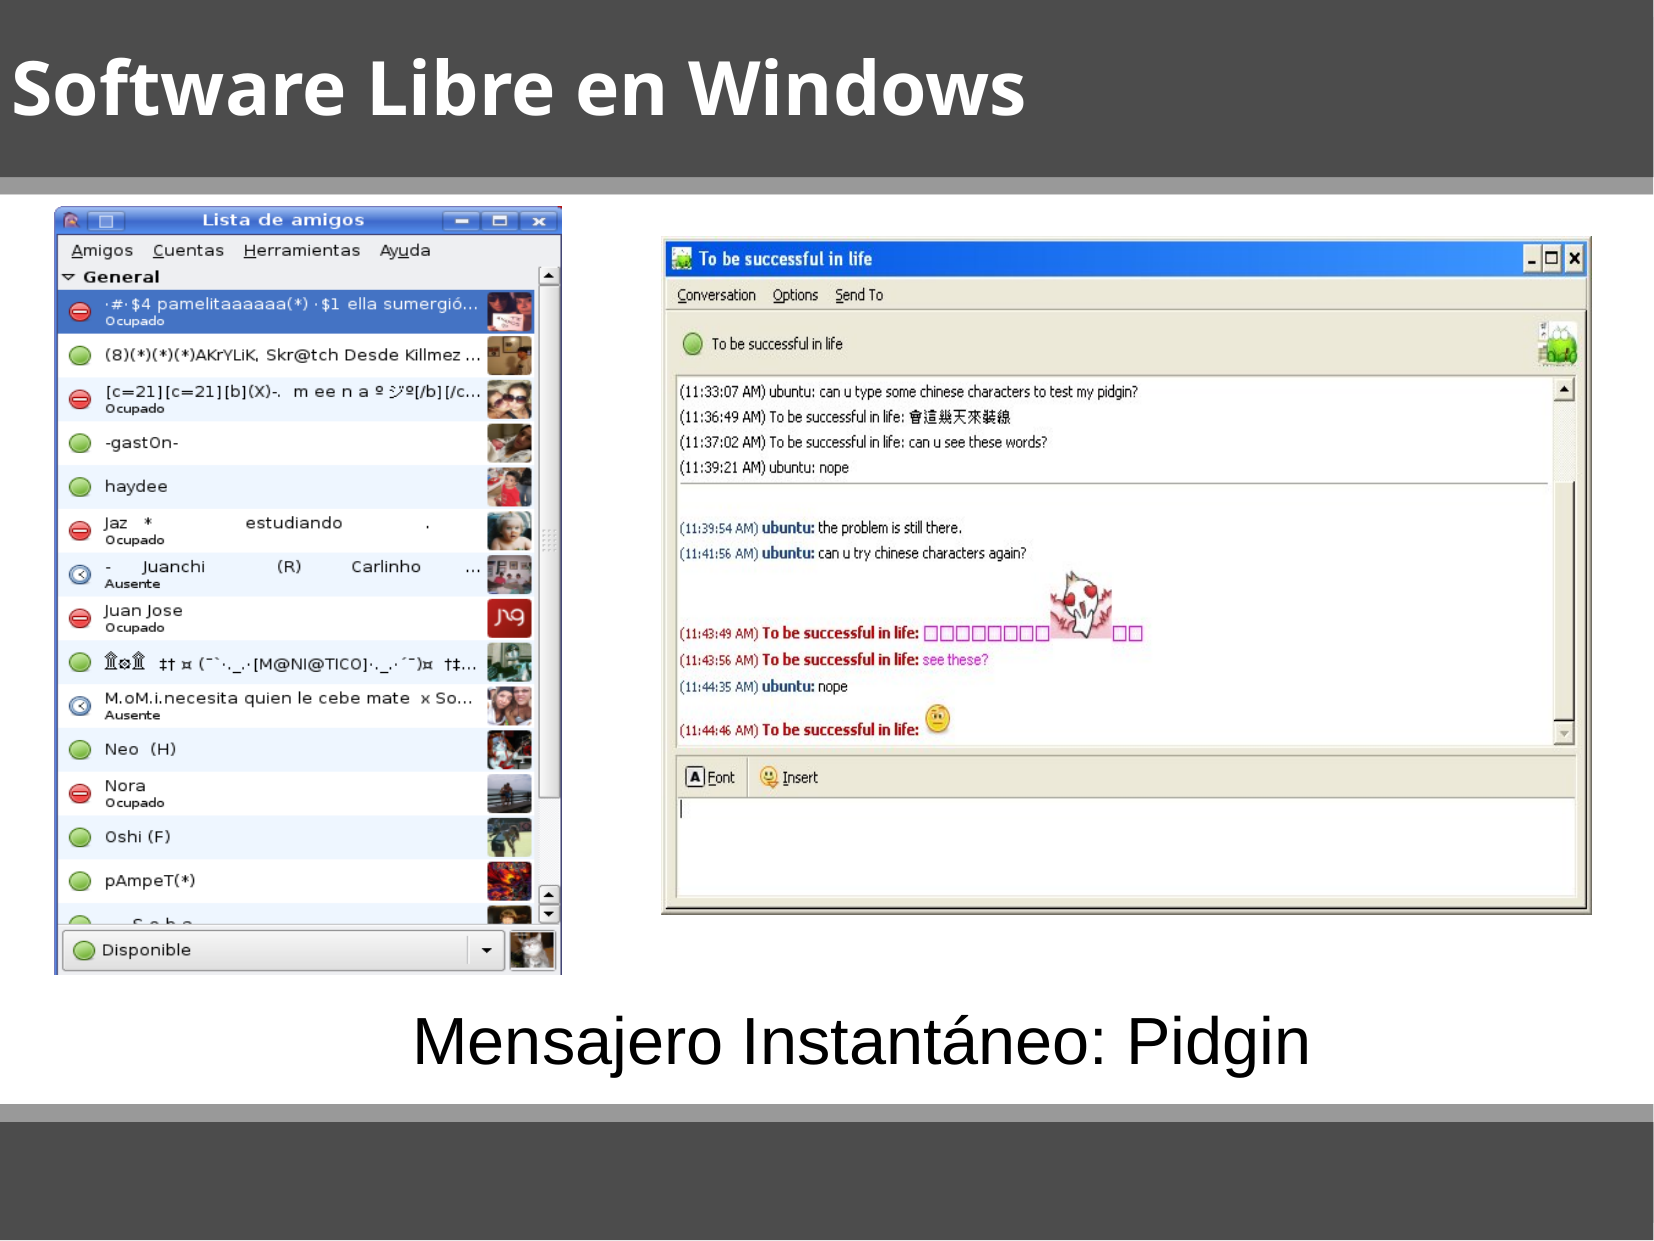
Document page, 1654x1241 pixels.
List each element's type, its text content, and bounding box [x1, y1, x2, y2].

list Mensajero Instantáneo: Pidgin [29, 1003, 1625, 1093]
title Software Libre en Windows [11, 15, 1654, 158]
picture [661, 236, 1592, 915]
picture [54, 206, 562, 975]
